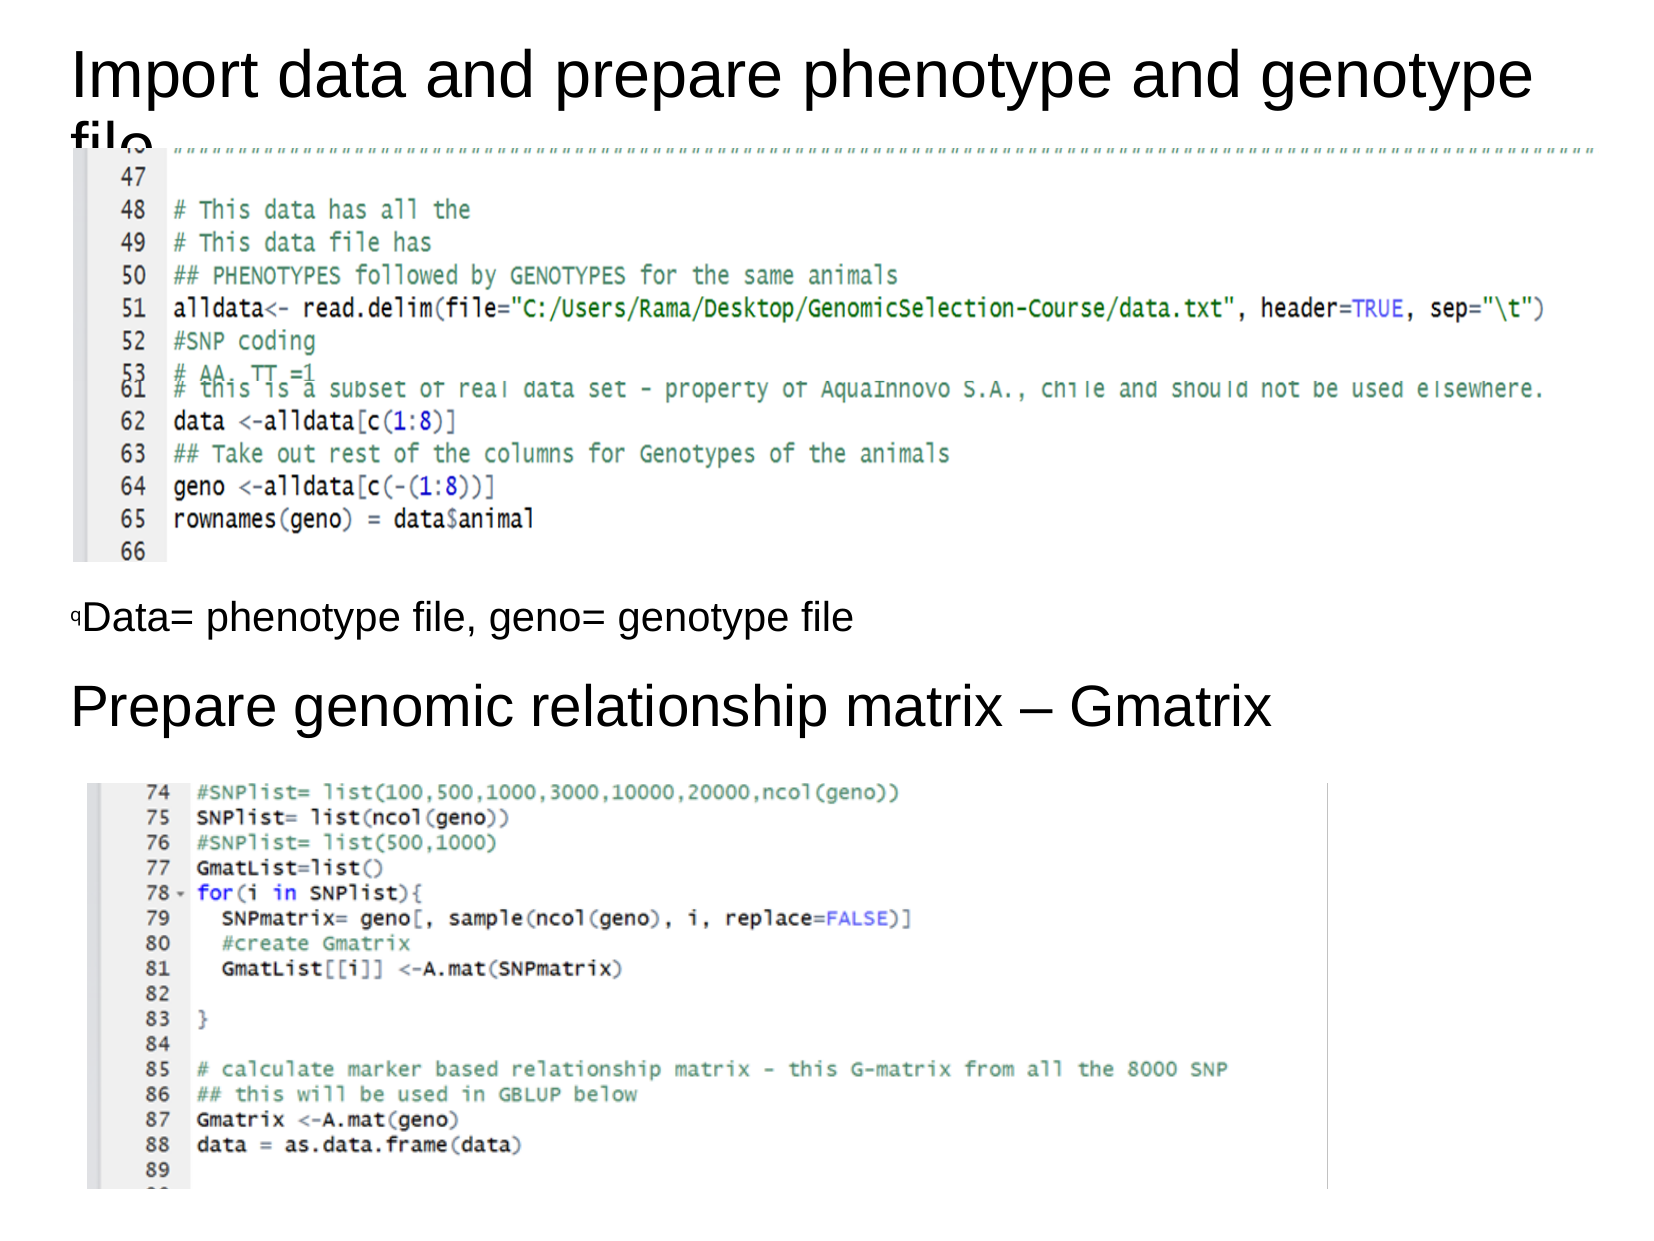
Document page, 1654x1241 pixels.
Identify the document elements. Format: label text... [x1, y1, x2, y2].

picture [73, 148, 1599, 562]
text_box Data= phenotype file, geno= genotype file [55, 582, 1241, 647]
picture [87, 783, 1459, 1189]
text_box Import data and prepare phenotype and genotype file [55, 32, 1654, 114]
text_box Prepare genomic relationship matrix – Gmatrix [55, 668, 1654, 751]
